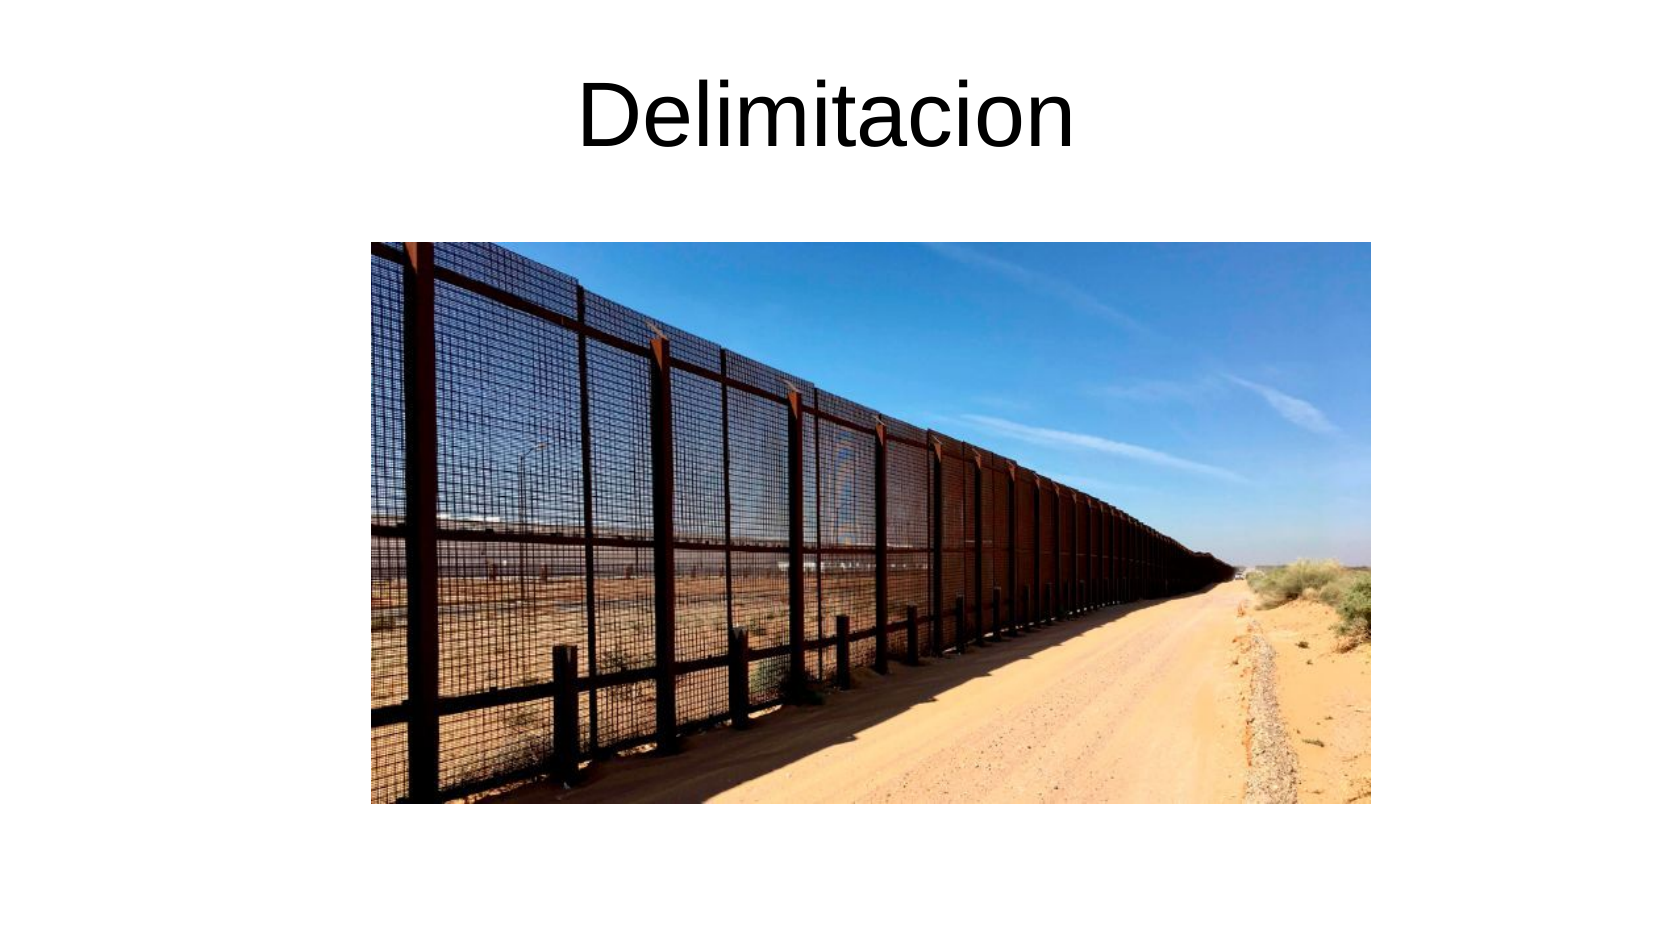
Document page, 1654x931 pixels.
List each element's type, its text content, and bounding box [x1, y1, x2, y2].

title Delimitacion [82, 37, 1571, 193]
picture [371, 242, 1371, 804]
